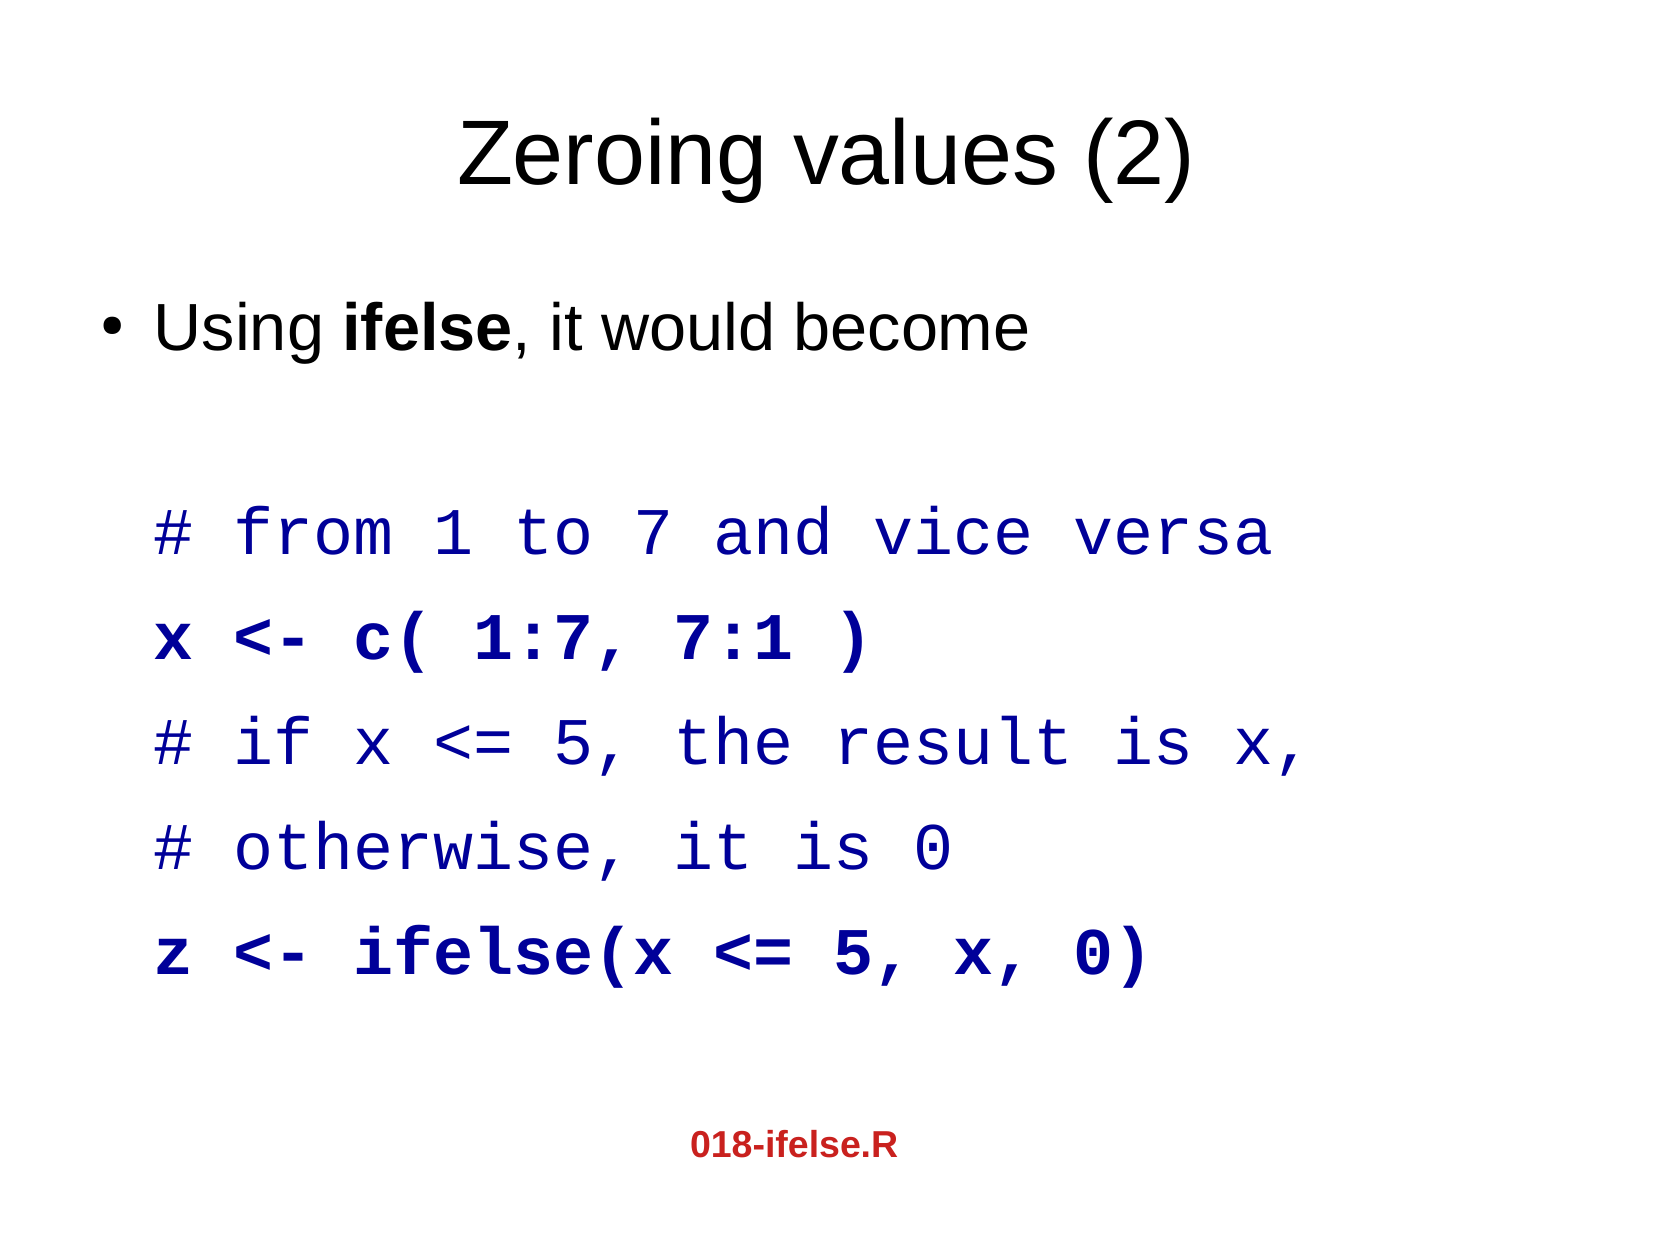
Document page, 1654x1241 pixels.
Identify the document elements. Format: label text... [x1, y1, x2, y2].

title Zeroing values (2) [82, 49, 1571, 257]
text_box 018-ifelse.R [401, 1116, 1187, 1173]
list Using ifelse, it would become # from 1 to 7 and vice versa x <- c( 1:7, 7:1 ) # if x <= 5, the result is x, # otherwise, it is 0 z <- ifelse(x <= 5, x, 0) [82, 290, 1571, 1170]
